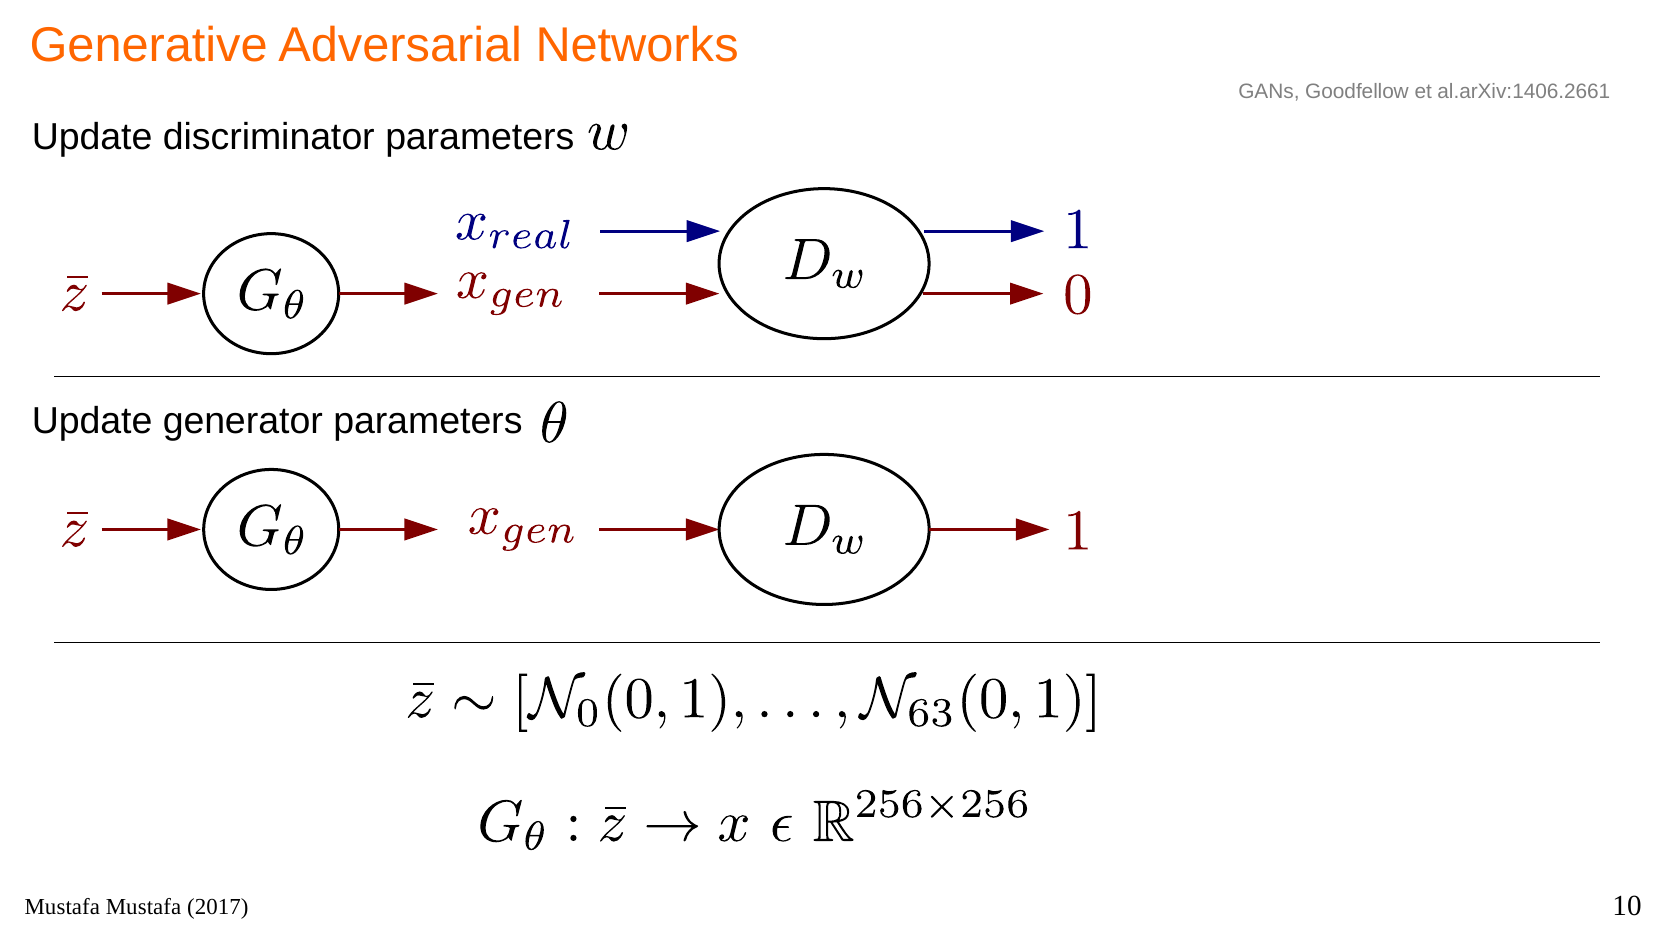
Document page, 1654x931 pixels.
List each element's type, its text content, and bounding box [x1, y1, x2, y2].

text_box GANs, Goodfellow et al.arXiv:1406.2661 [1223, 72, 1636, 111]
text_box [477, 789, 1030, 851]
text_box [405, 672, 1102, 732]
text_box [59, 512, 93, 547]
text_box [59, 276, 93, 312]
text_box [467, 507, 576, 551]
text_box [236, 504, 306, 555]
text_box [236, 268, 306, 319]
title Generative Adversarial Networks [29, 15, 1621, 74]
text_box [1063, 209, 1093, 249]
text_box [782, 504, 866, 554]
text_box [1063, 510, 1093, 550]
text_box [586, 123, 631, 151]
text_box [455, 272, 564, 316]
text_box [782, 239, 866, 289]
text_box [539, 401, 569, 443]
text_box Update discriminator parameters [17, 108, 601, 166]
text_box [454, 213, 573, 249]
text_box [1063, 274, 1093, 315]
text_box Update generator parameters [17, 391, 549, 449]
